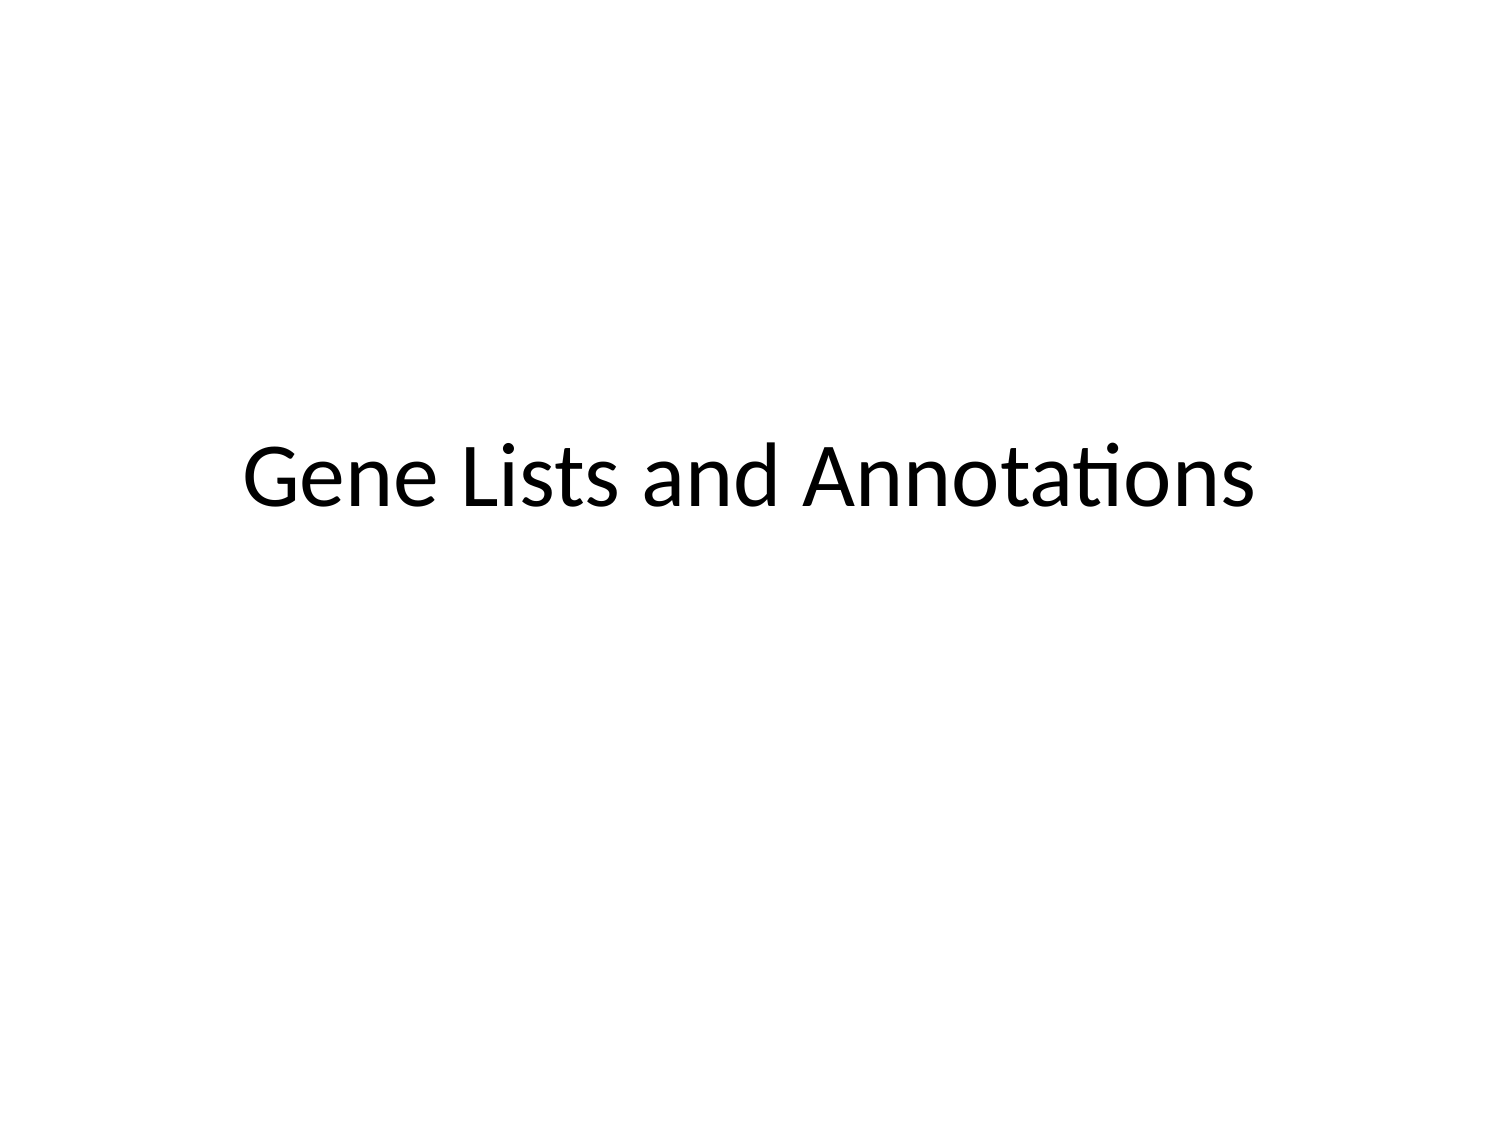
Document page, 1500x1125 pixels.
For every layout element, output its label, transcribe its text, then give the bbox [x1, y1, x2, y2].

title Gene Lists and Annotations [112, 349, 1388, 591]
